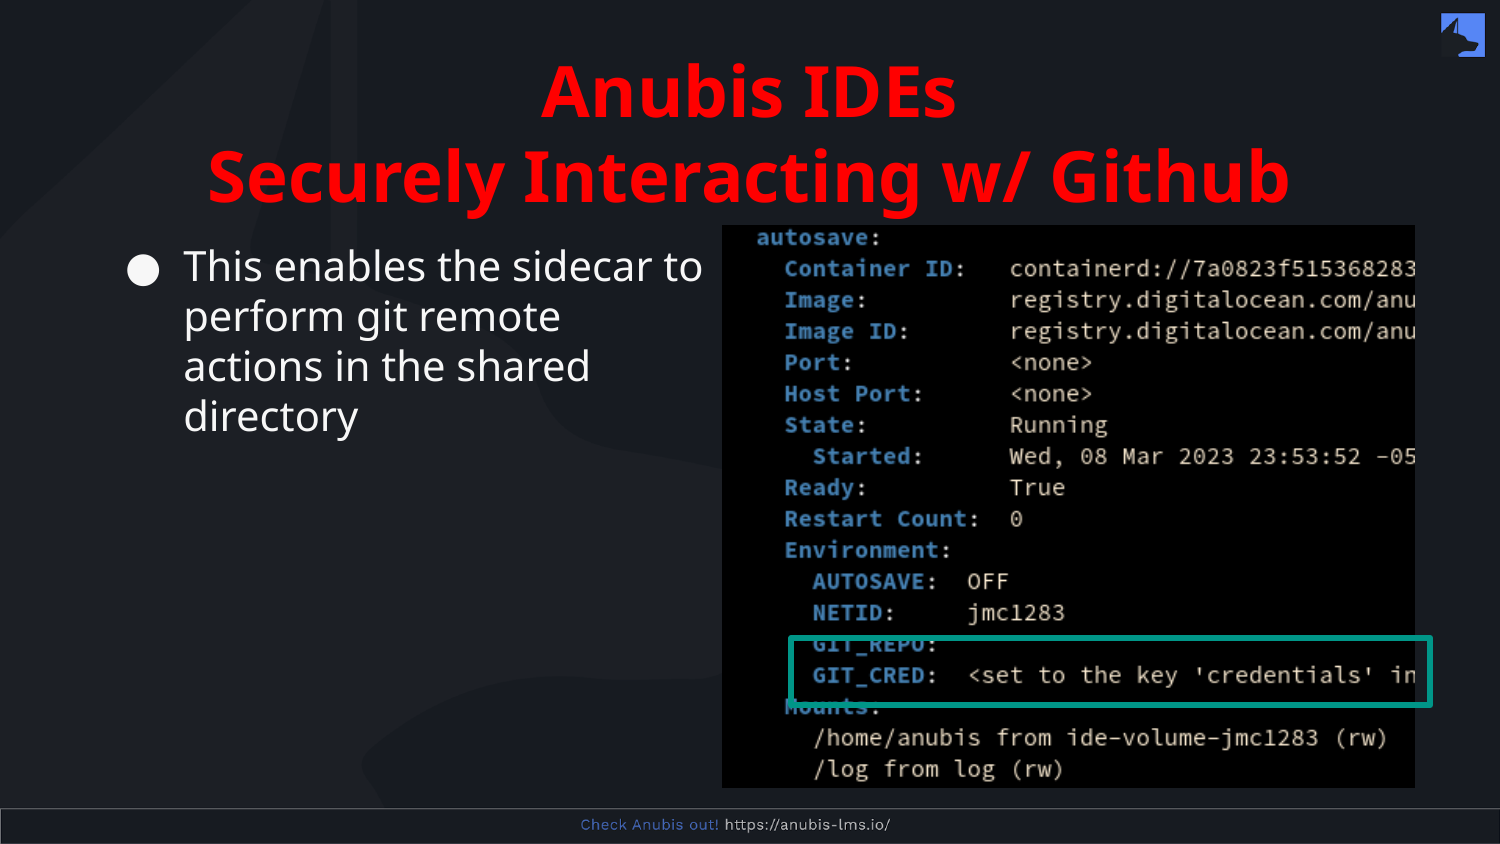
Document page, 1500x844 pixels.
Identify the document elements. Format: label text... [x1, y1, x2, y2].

title Anubis IDEs Securely Interacting w/ Github [109, 38, 1391, 225]
picture [0, 0, 1500, 844]
text_box This enables the sidecar to perform git remote actions in the shared directory [93, 225, 723, 456]
